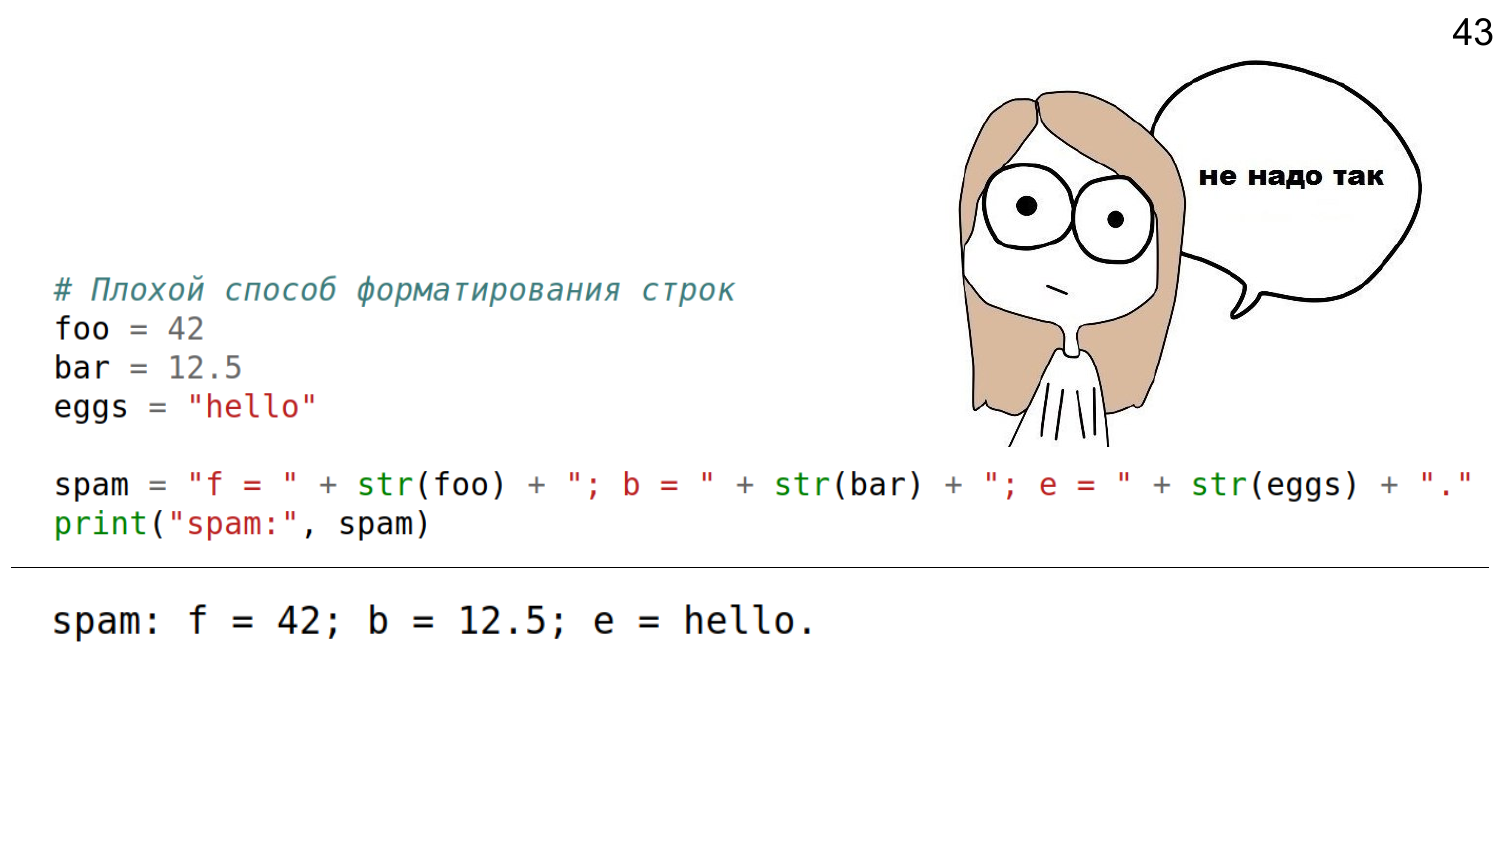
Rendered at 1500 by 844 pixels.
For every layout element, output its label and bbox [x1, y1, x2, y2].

picture [47, 597, 822, 653]
picture [47, 57, 1484, 549]
